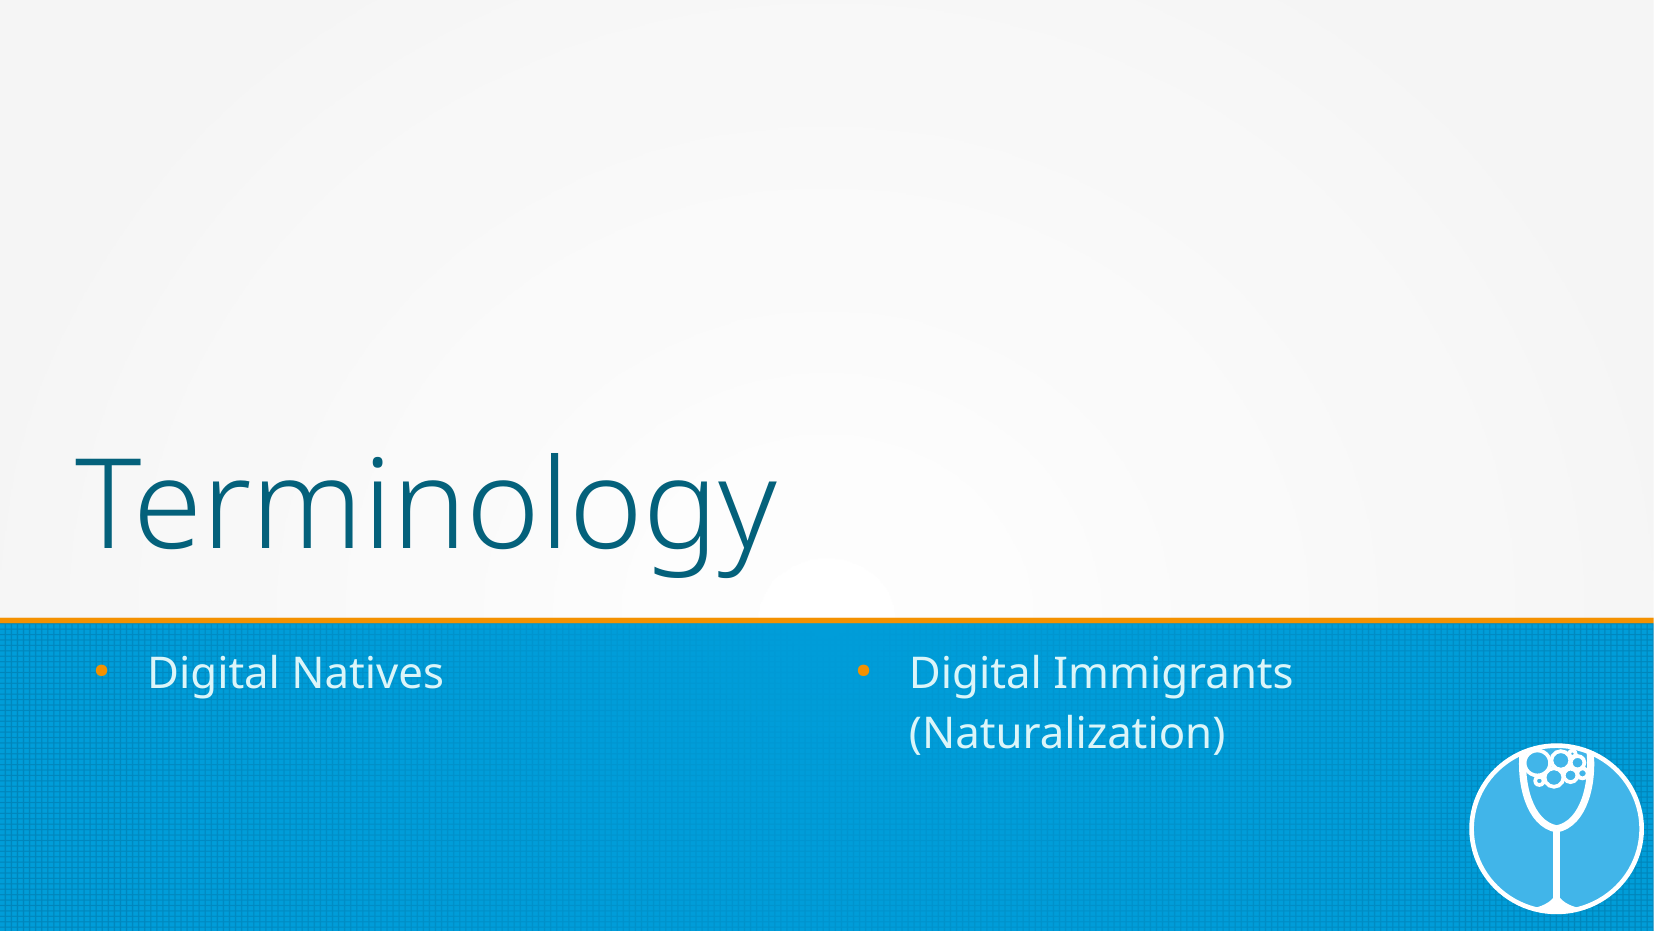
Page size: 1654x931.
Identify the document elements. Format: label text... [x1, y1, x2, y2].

list Digital Immigrants (Naturalization) [838, 641, 1564, 833]
title Terminology [75, 37, 1564, 585]
picture [0, 0, 1654, 623]
list Digital Natives [76, 641, 802, 833]
